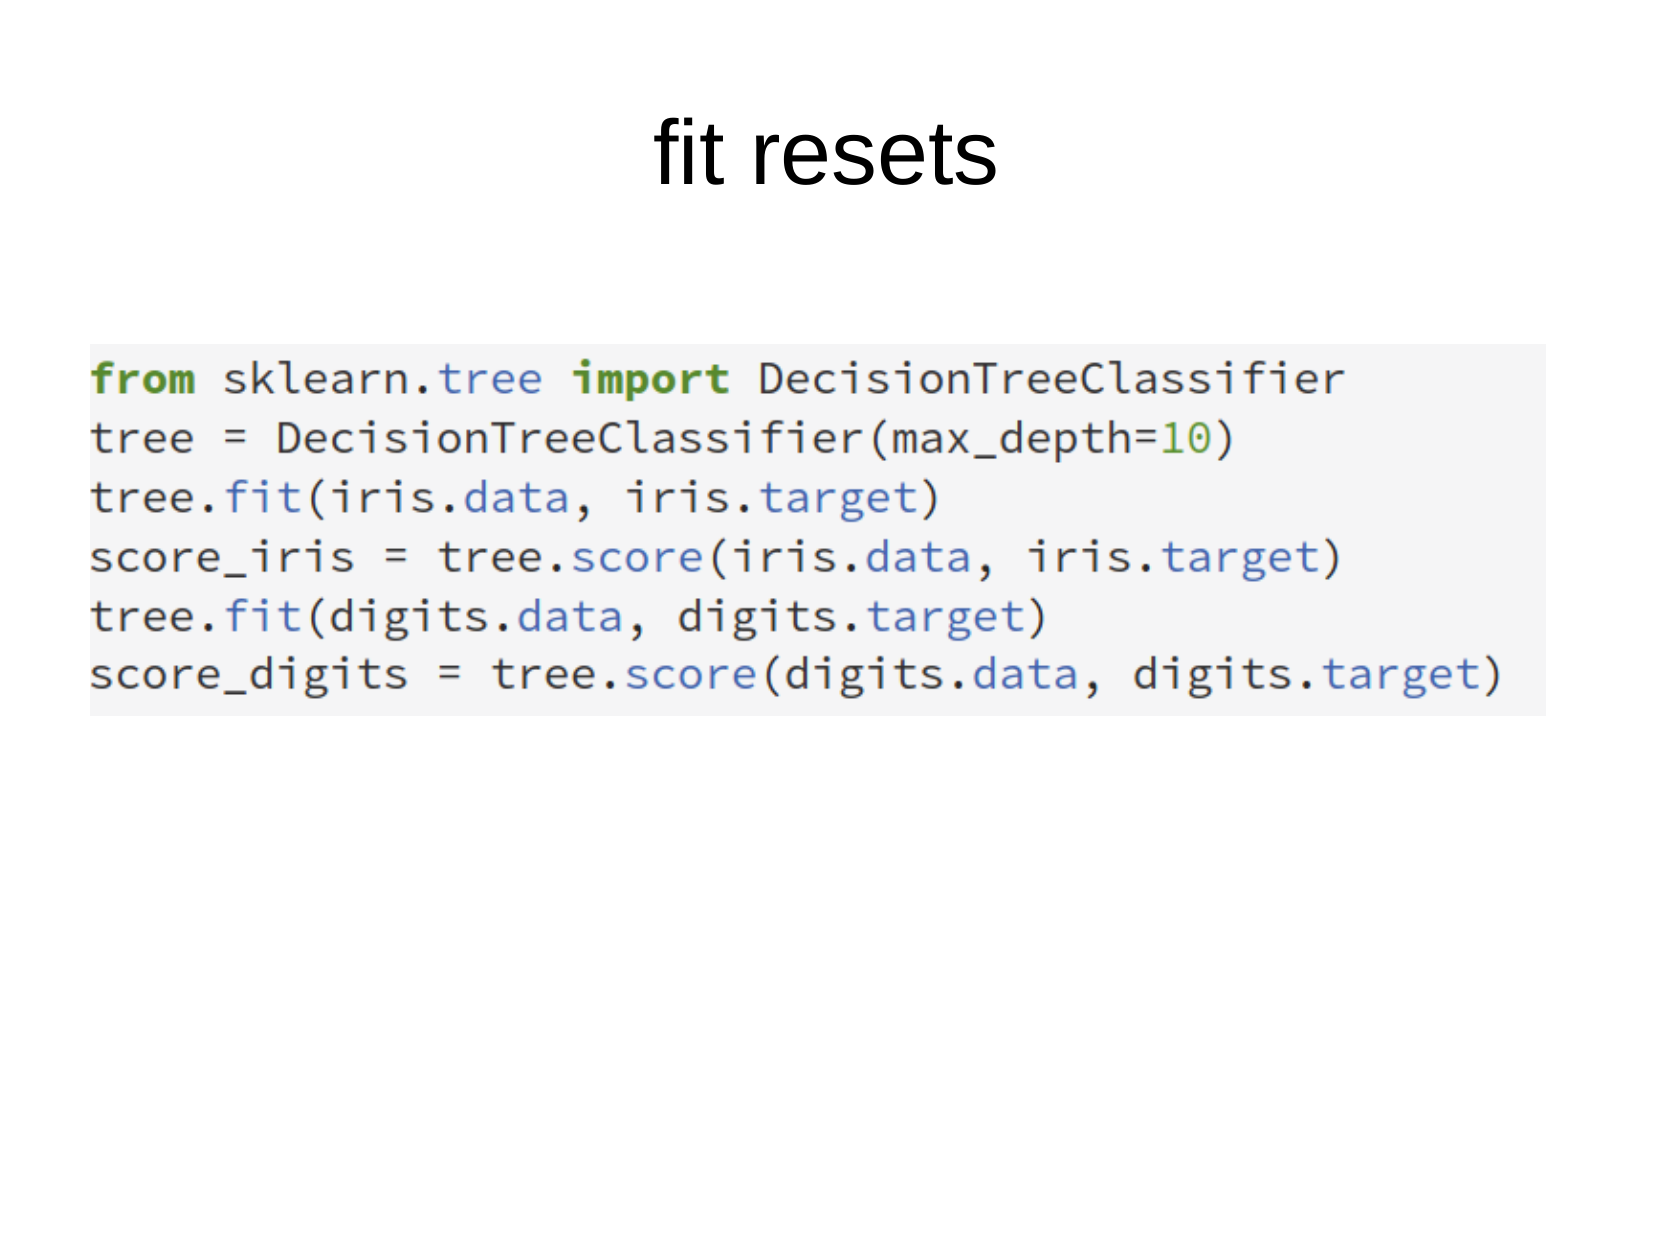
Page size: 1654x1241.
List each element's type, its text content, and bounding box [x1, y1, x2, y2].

title fit resets [82, 49, 1571, 257]
picture [90, 344, 1546, 716]
